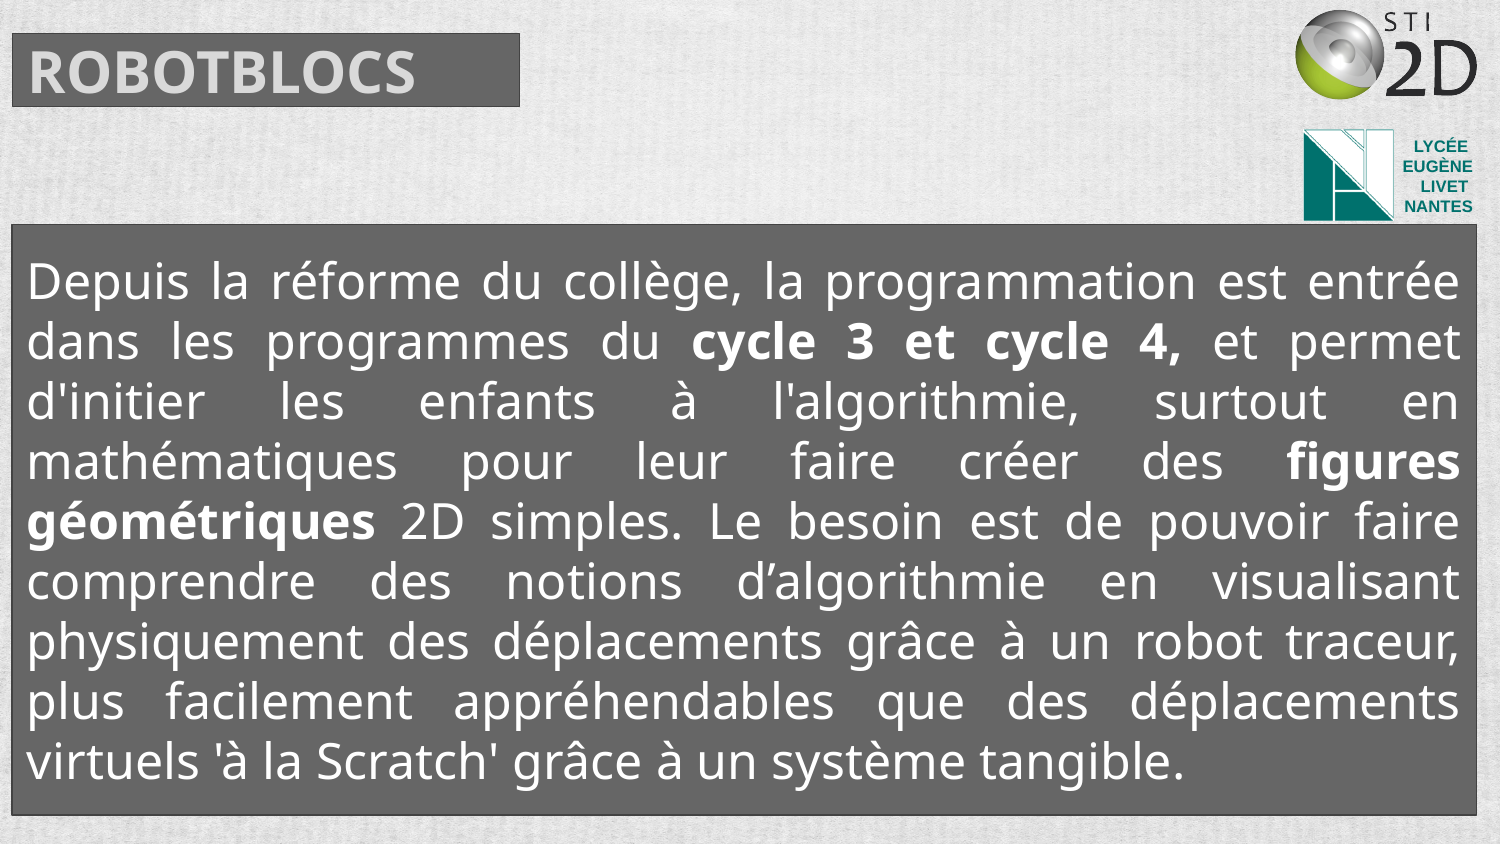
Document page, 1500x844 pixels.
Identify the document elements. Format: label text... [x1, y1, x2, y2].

text_box Depuis la réforme du collège, la programmation est entrée dans les programmes du cycle 3 et cycle 4, et permet d'initier les enfants à l'algorithmie, surtout en mathématiques pour leur faire créer des figures géométriques 2D simples. Le besoin est de pouvoir faire comprendre des notions d’algorithmie en visualisant physiquement des déplacements grâce à un robot traceur, plus facilement appréhendables que des déplacements virtuels 'à la Scratch' grâce à un système tangible. [11, 224, 1477, 815]
text_box ROBOTBLOCS [12, 33, 520, 107]
text_box LYCÉE EUGÈNE LIVET NANTES [1311, 120, 1489, 225]
picture [0, 0, 1500, 844]
